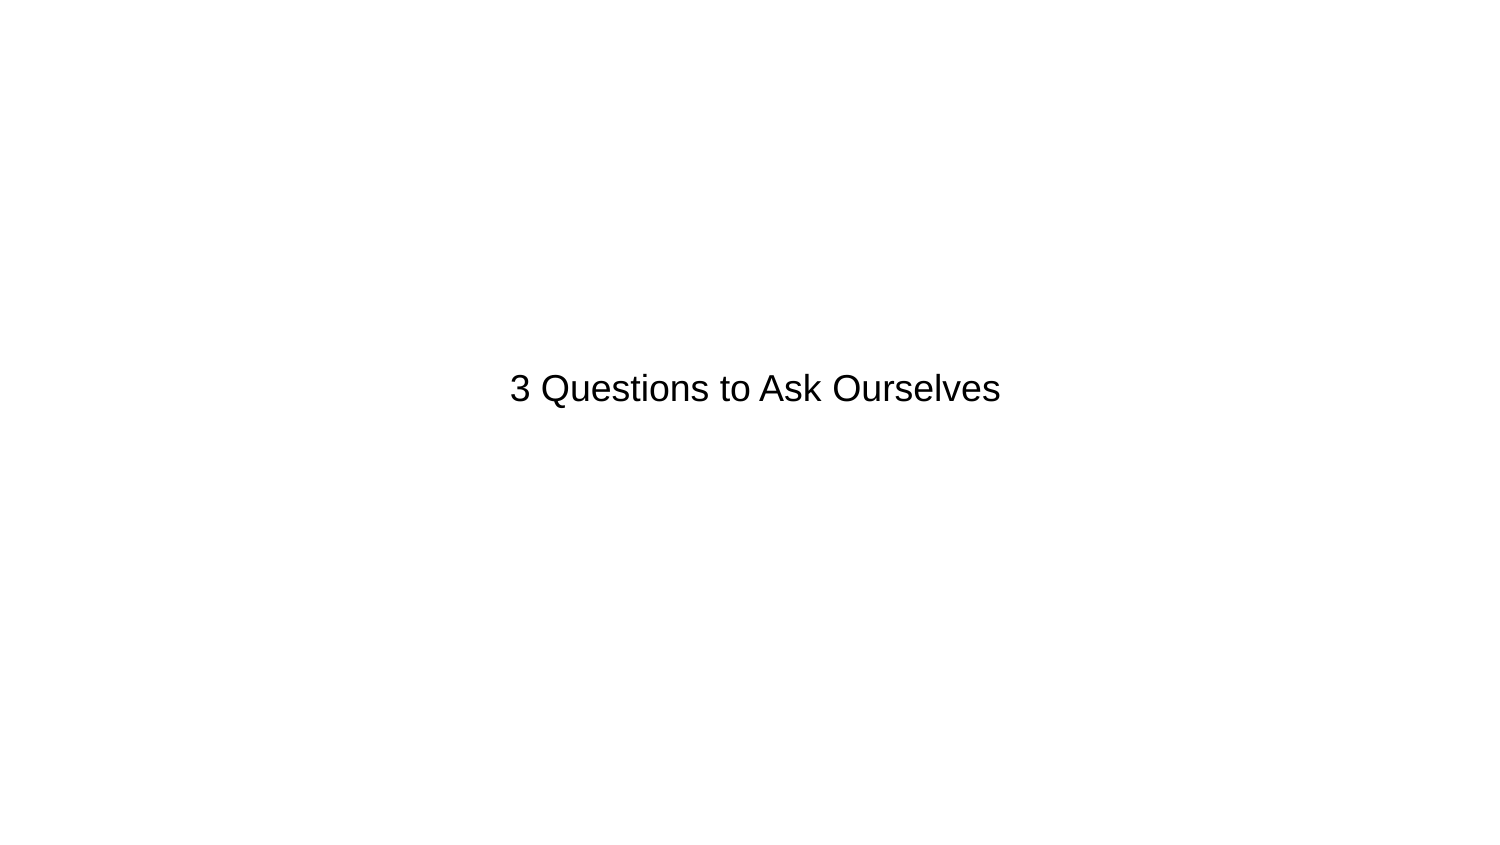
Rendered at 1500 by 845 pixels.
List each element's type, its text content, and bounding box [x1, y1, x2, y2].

text_box 3 Questions to Ask Ourselves [495, 360, 1017, 417]
